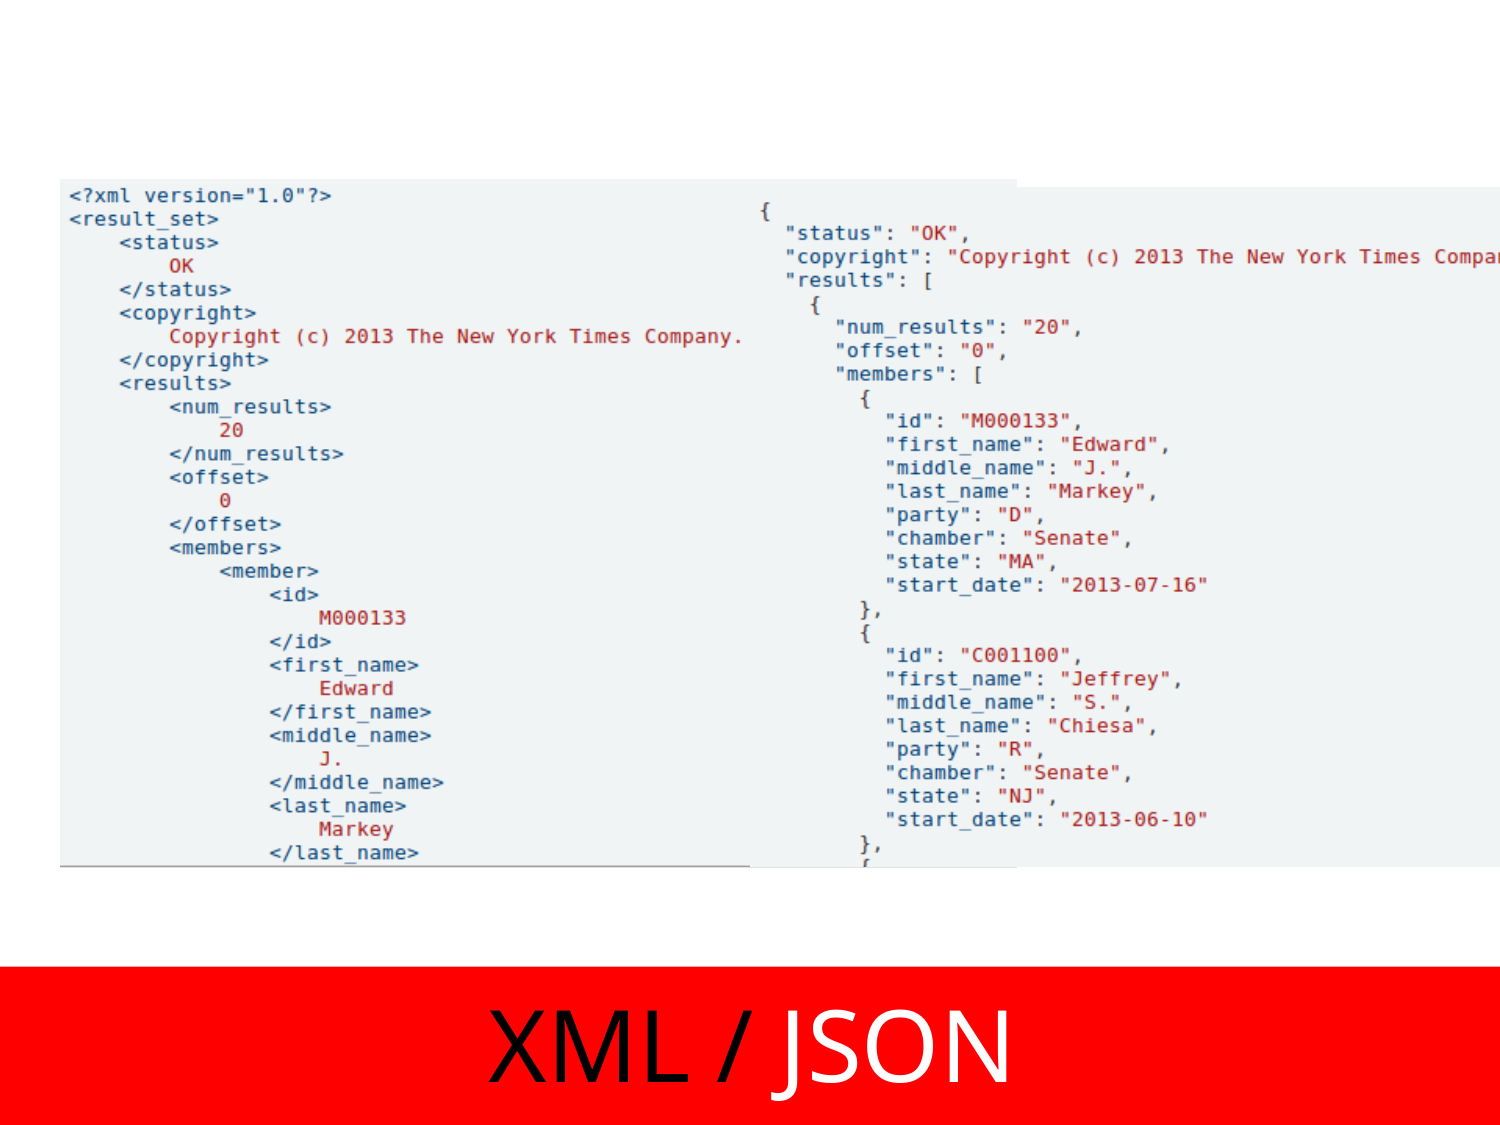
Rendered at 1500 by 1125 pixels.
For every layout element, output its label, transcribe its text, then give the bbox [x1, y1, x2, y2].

picture [60, 179, 1500, 869]
list XML / JSON [28, 974, 1478, 1111]
